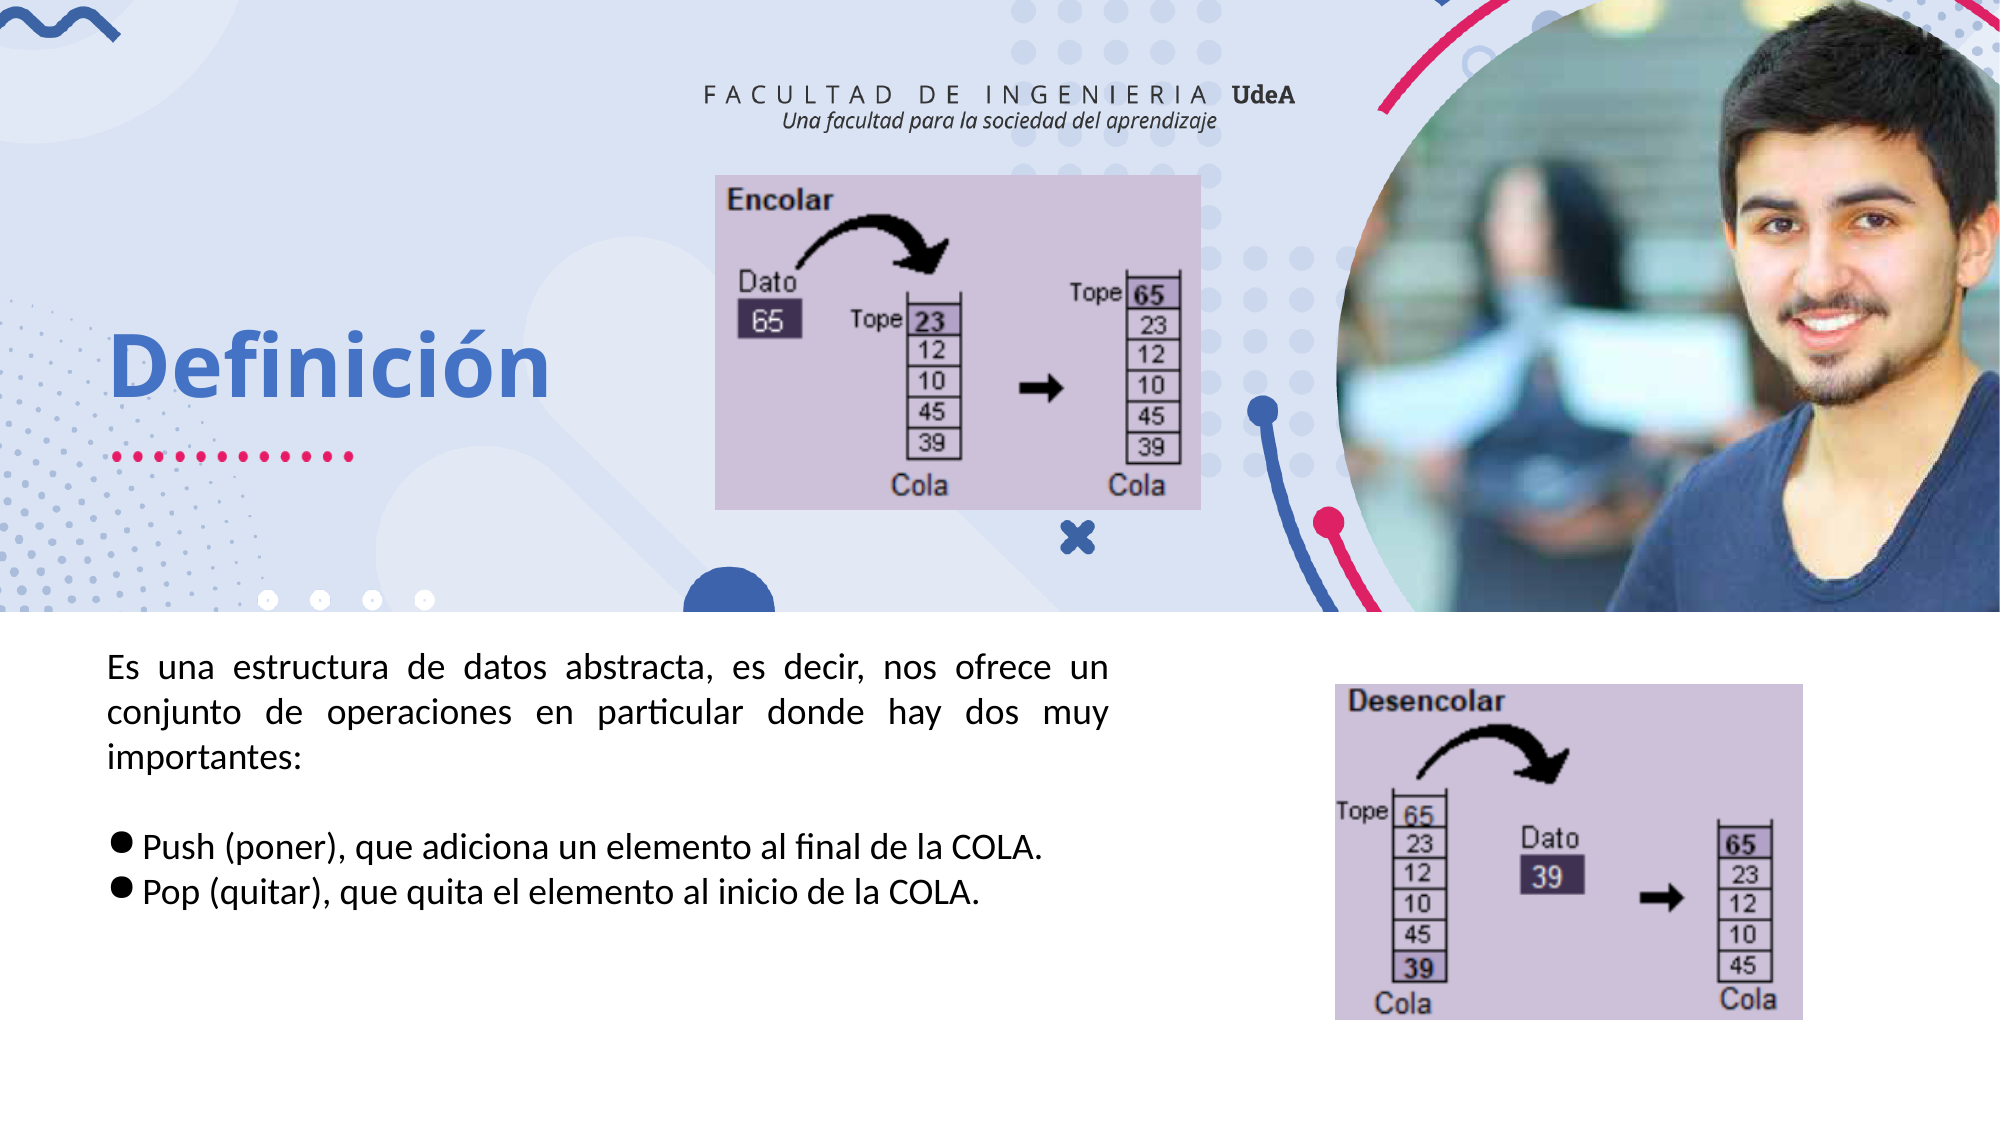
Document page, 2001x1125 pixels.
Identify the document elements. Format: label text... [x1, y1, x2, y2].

text_box Definición [92, 313, 715, 424]
picture [1335, 684, 1803, 1021]
picture [0, 0, 2000, 612]
text_box Es una estructura de datos abstracta, es decir, nos ofrece un conjunto de operaciones en particular donde hay dos muy importantes: Push (poner), que adiciona un elemento al final de la COLA. Pop (quitar), que quita el elemento al inicio de la COLA. [92, 634, 1126, 920]
